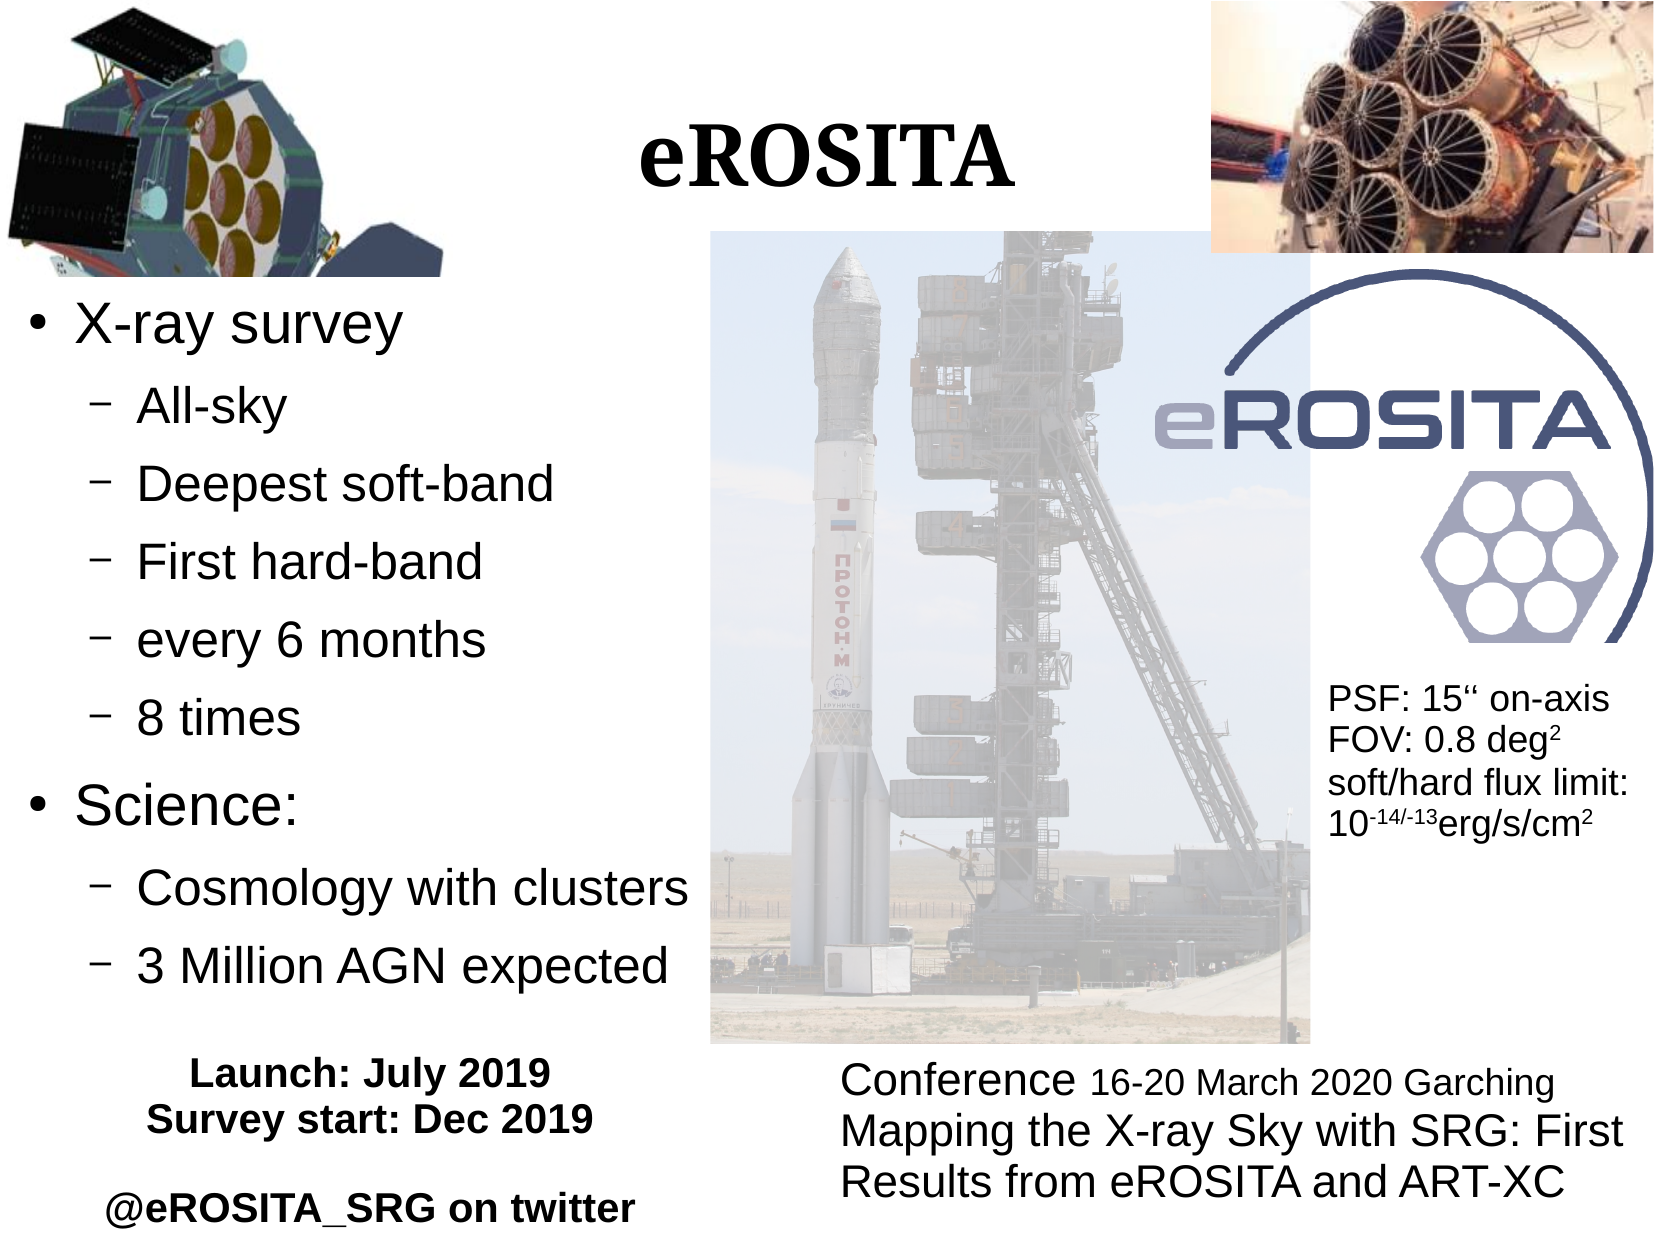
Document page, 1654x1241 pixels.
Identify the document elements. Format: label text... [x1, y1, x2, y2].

title eROSITA [453, 49, 1571, 257]
text_box Conference 16-20 March 2020 Garching Mapping the X-ray Sky with SRG: First Results from eROSITA and ART-XC [825, 1046, 1649, 1241]
picture [1211, 1, 1654, 253]
list X-ray survey All-sky Deepest soft-band First hard-band every 6 months 8 times Science: Cosmology with clusters 3 Million AGN expected [11, 290, 739, 1010]
text_box PSF: 15‘‘ on-axis FOV: 0.8 deg2 soft/hard flux limit: 10-14/-13erg/s/cm2 [1313, 669, 1654, 895]
picture [1155, 269, 1654, 643]
text_box [703, 257, 1326, 1062]
text_box Launch: July 2019 Survey start: Dec 2019 @eROSITA_SRG on twitter [47, 1042, 694, 1239]
picture [0, 0, 453, 277]
